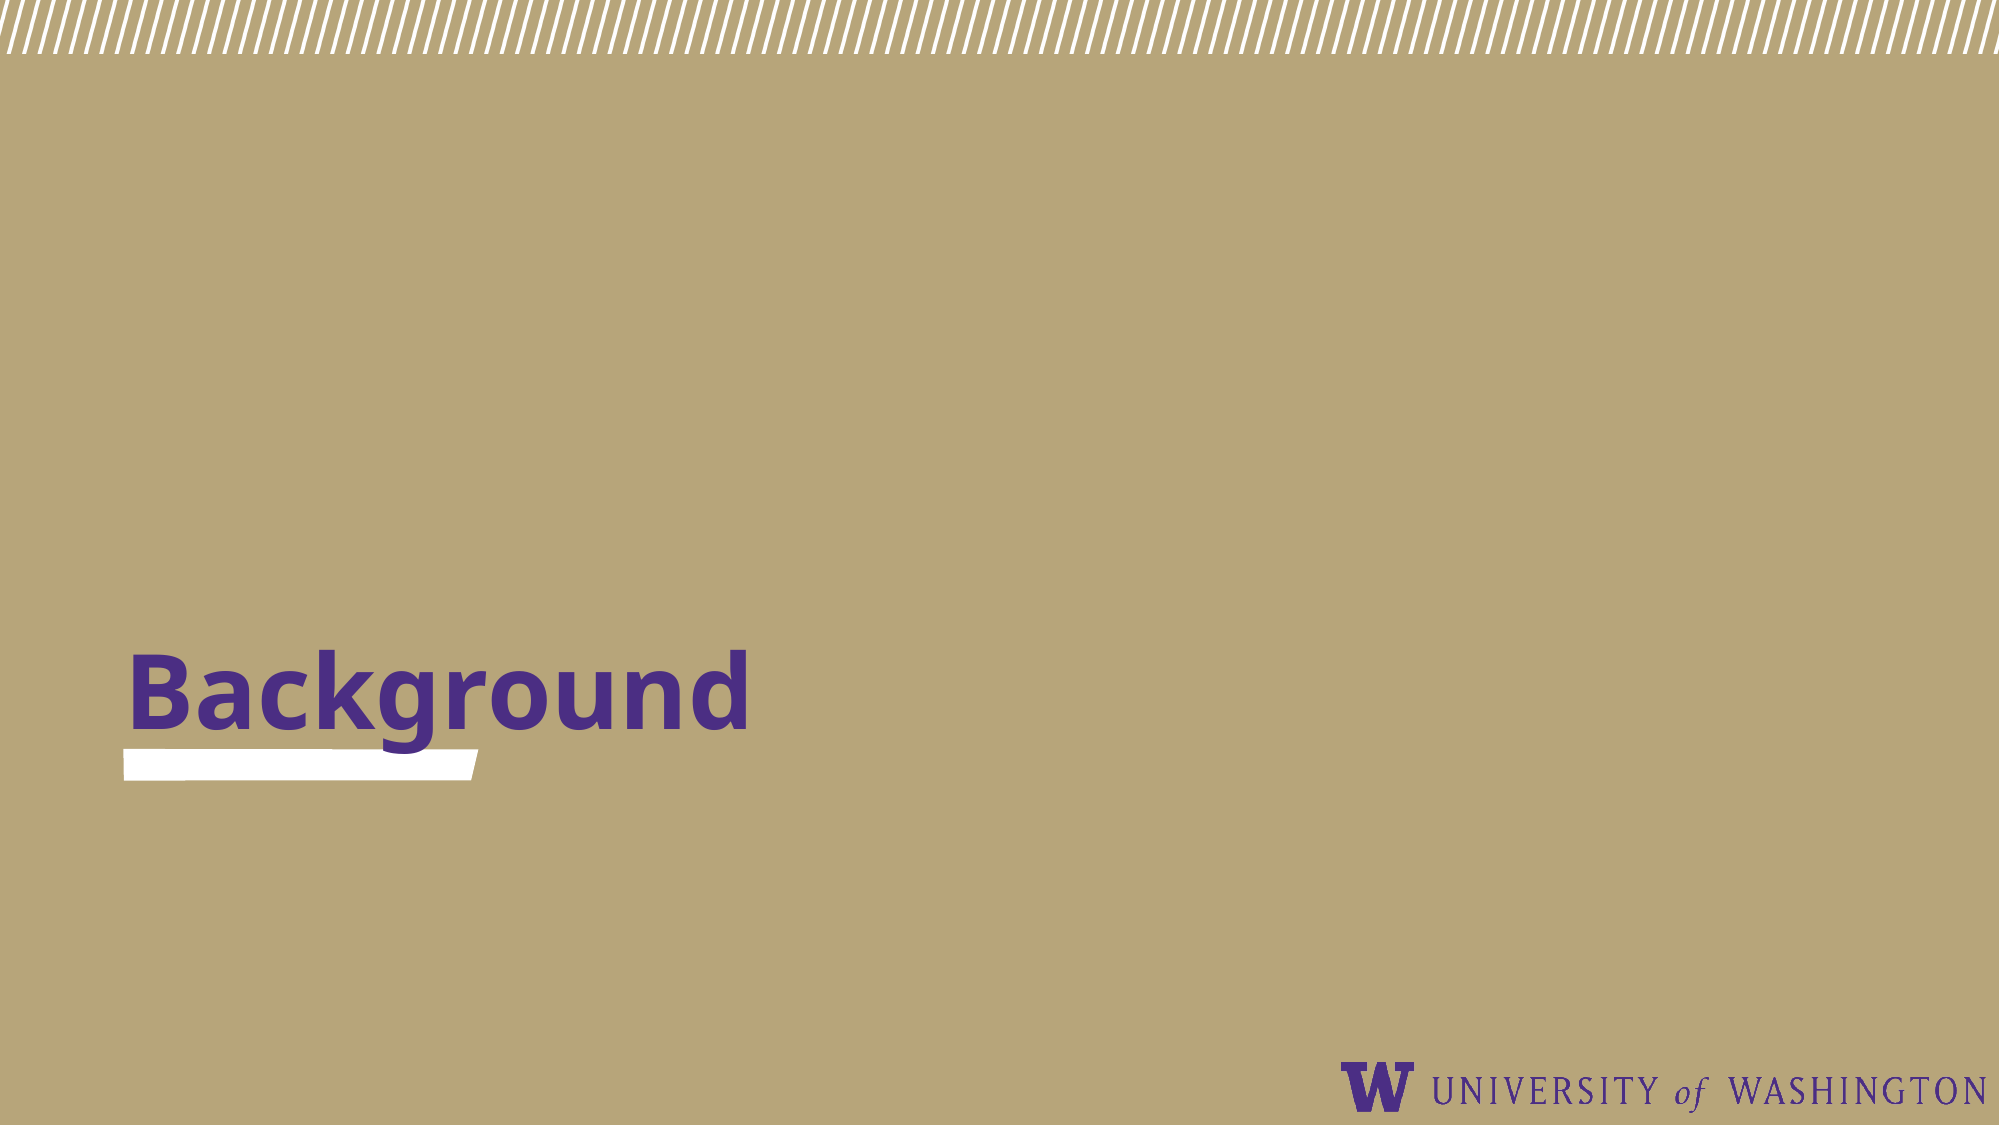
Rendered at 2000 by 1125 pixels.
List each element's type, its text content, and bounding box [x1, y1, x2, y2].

title Background [124, 112, 1925, 751]
